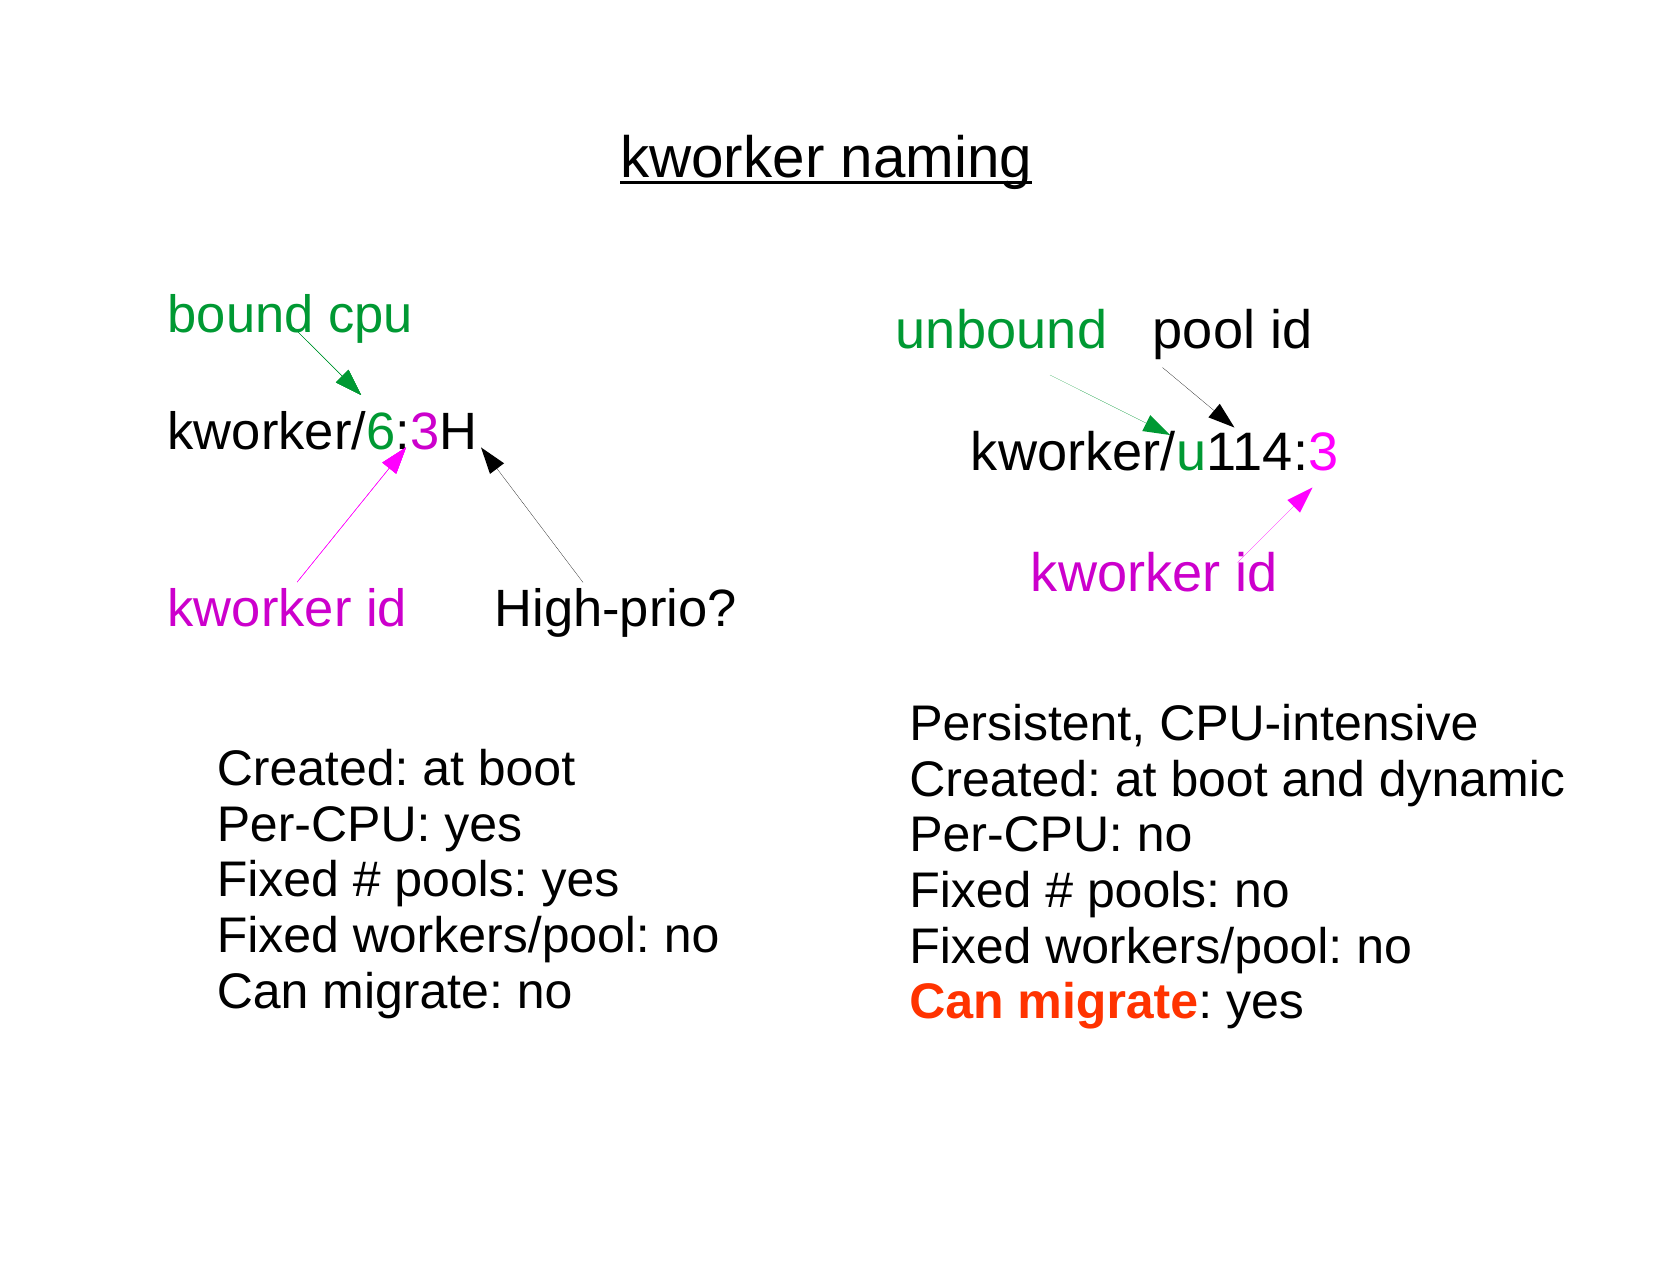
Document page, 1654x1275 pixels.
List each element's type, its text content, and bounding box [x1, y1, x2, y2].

list unbound pool id kworker/u114:3 kworker id [825, 299, 1551, 653]
list Persistent, CPU-intensive Created: at boot and dynamic Per-CPU: no Fixed # pools: no Fixed workers/pool: no Can migrate: yes [838, 695, 1619, 1033]
list Created: at boot Per-CPU: yes Fixed # pools: yes Fixed workers/pool: no Can migrate: no [145, 684, 746, 1023]
list bound cpu kworker/6:3H kworker id High-prio? [99, 284, 826, 638]
title kworker naming [82, 50, 1571, 264]
